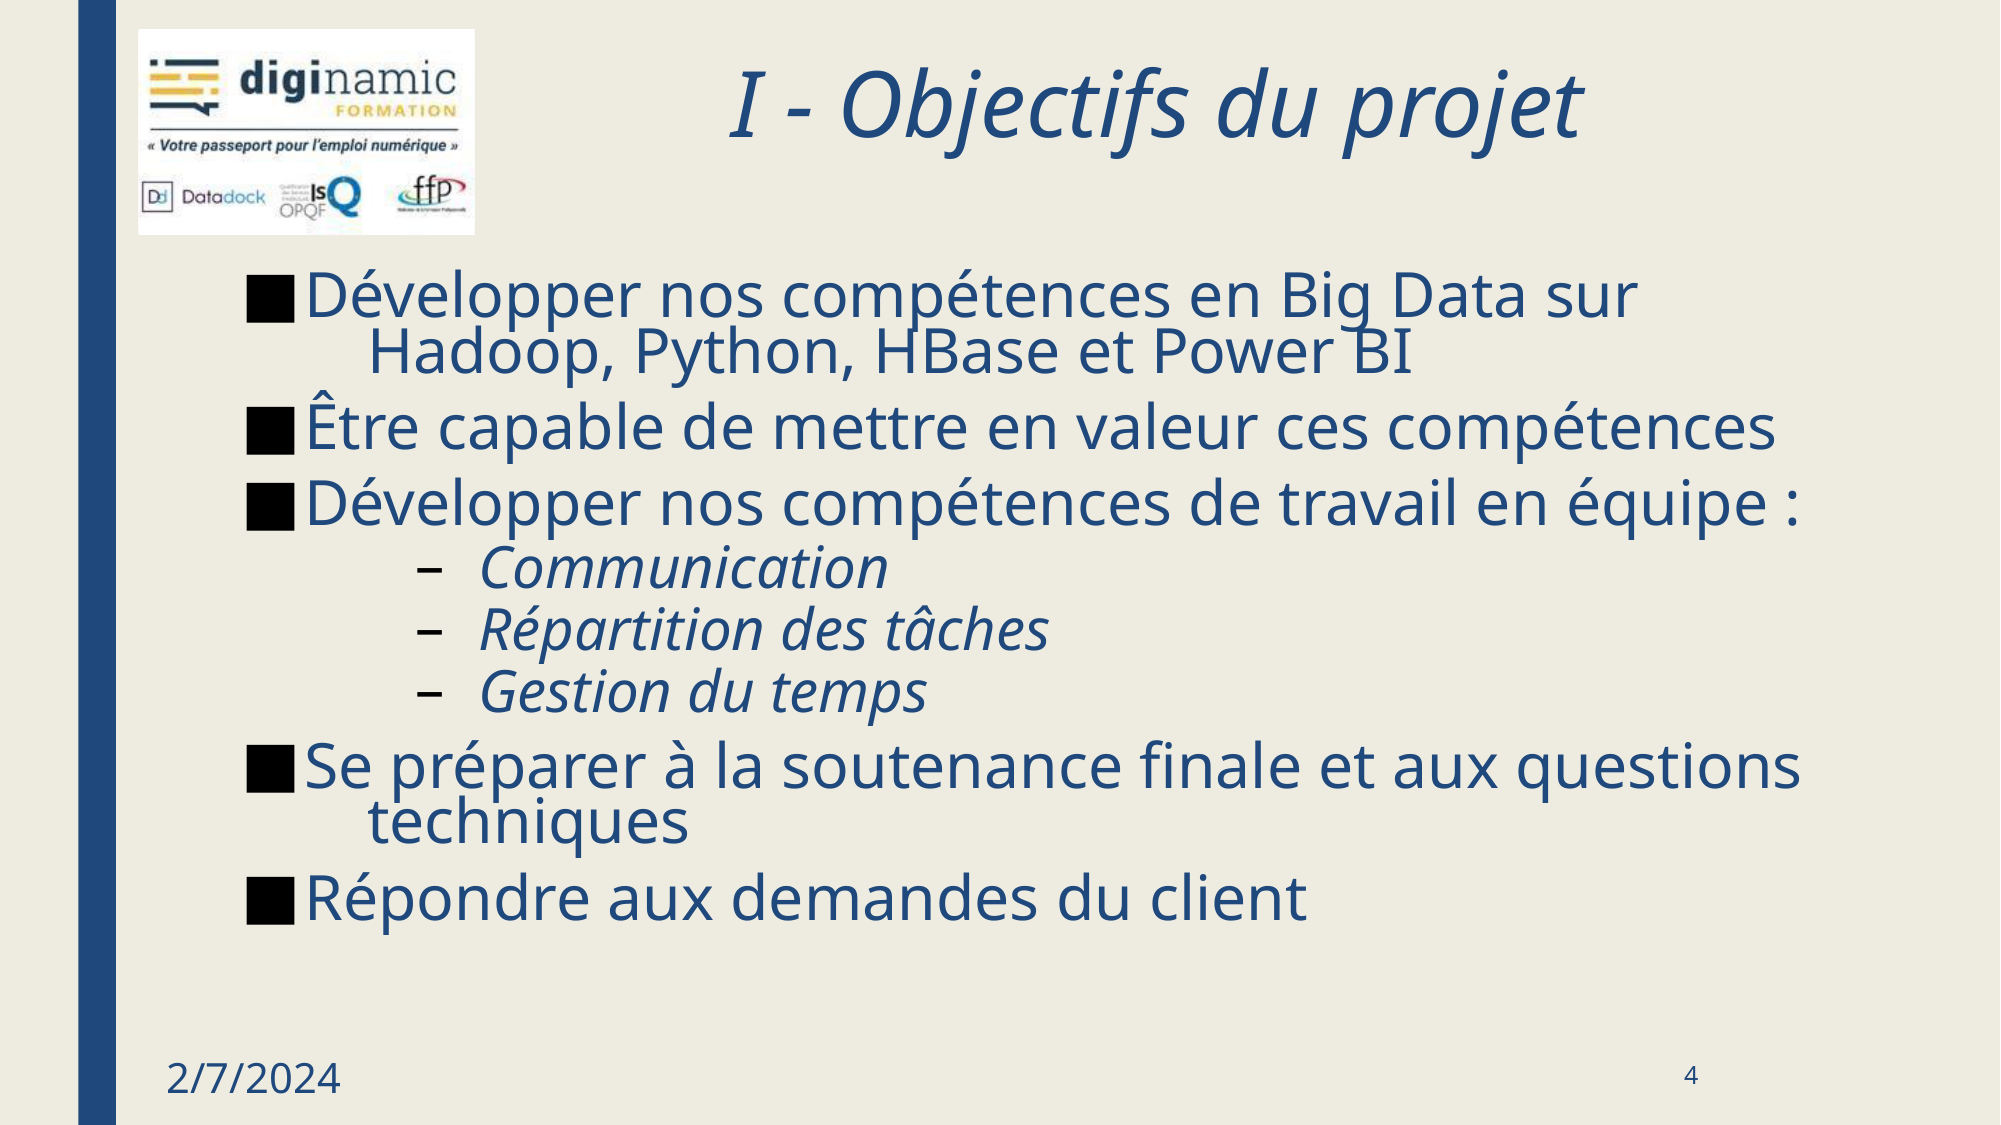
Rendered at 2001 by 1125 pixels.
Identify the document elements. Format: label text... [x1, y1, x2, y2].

text_box [1669, 1043, 1931, 1110]
title I - Objectifs du projet [516, 51, 1801, 181]
text_box 2/7/2024 [151, 1043, 389, 1110]
list Développer nos compétences en Big Data sur Hadoop, Python, HBase et Power BI Être capable de mettre en valeur ces compétences Développer nos compétences de travail en équipe : Communication Répartition des tâches Gestion du temps Se préparer à la soutenance finale et aux questions techniques Répondre aux demandes du client [226, 265, 1890, 1024]
